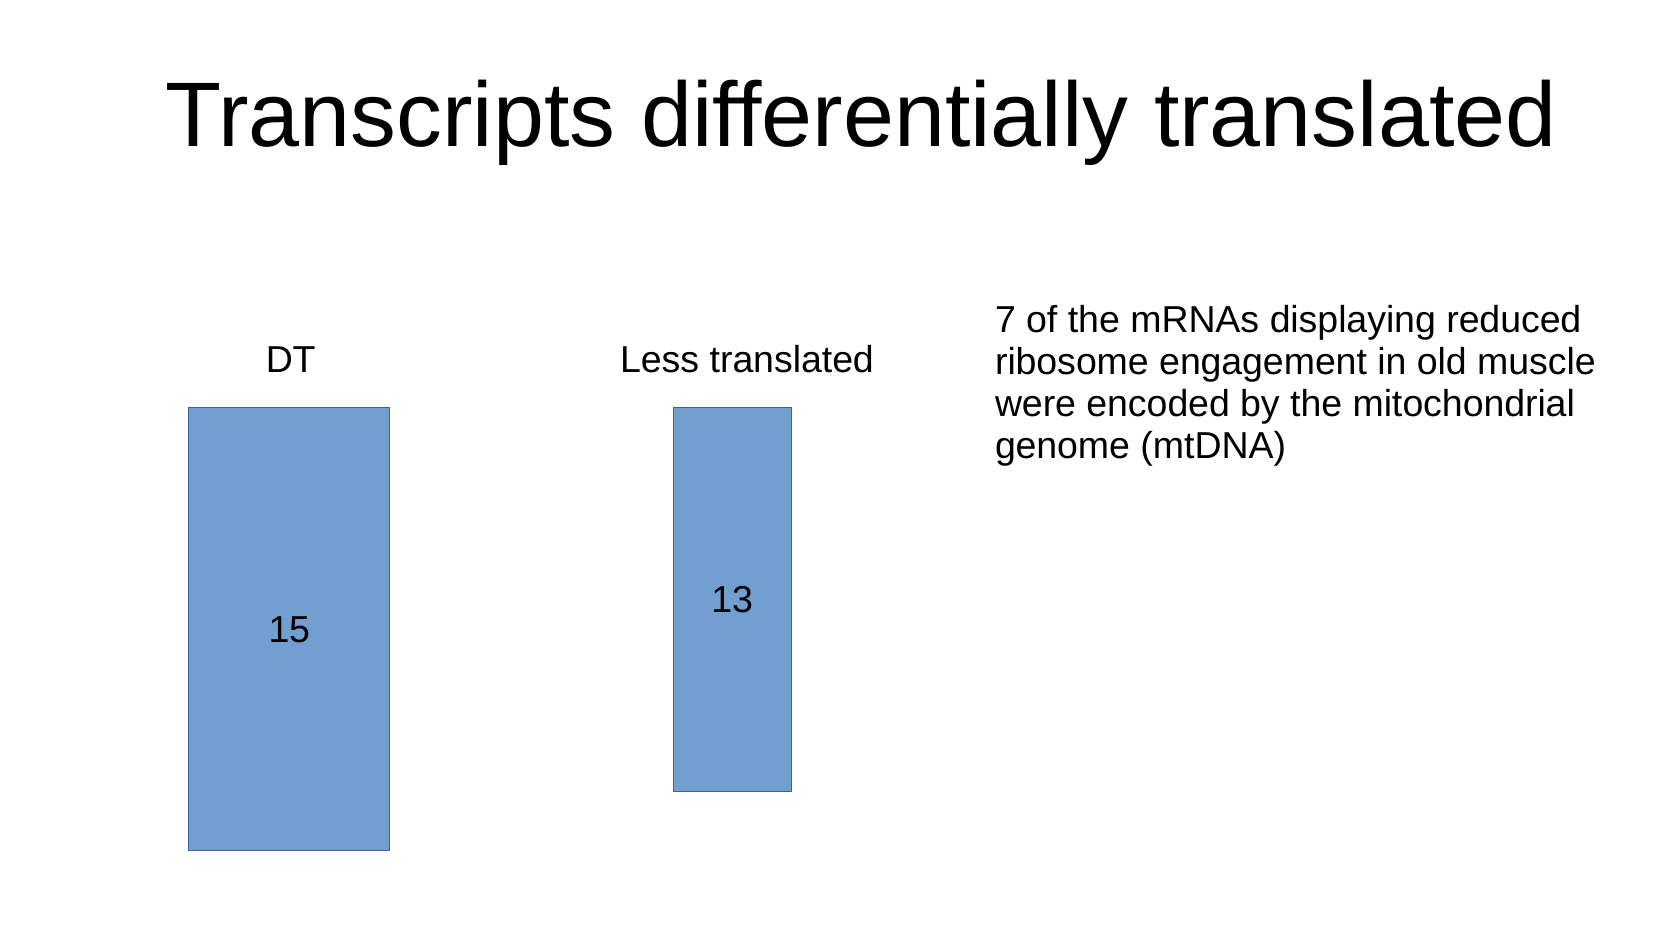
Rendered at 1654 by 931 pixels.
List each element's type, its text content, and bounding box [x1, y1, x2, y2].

text_box Less translated [605, 330, 889, 388]
title Transcripts differentially translated [82, 37, 1571, 193]
text_box DT [251, 330, 331, 388]
text_box 15 [188, 407, 390, 851]
text_box 13 [673, 407, 792, 792]
text_box 7 of the mRNAs displaying reduced ribosome engagement in old muscle were encoded by the mitochondrial genome (mtDNA) [980, 291, 1630, 474]
